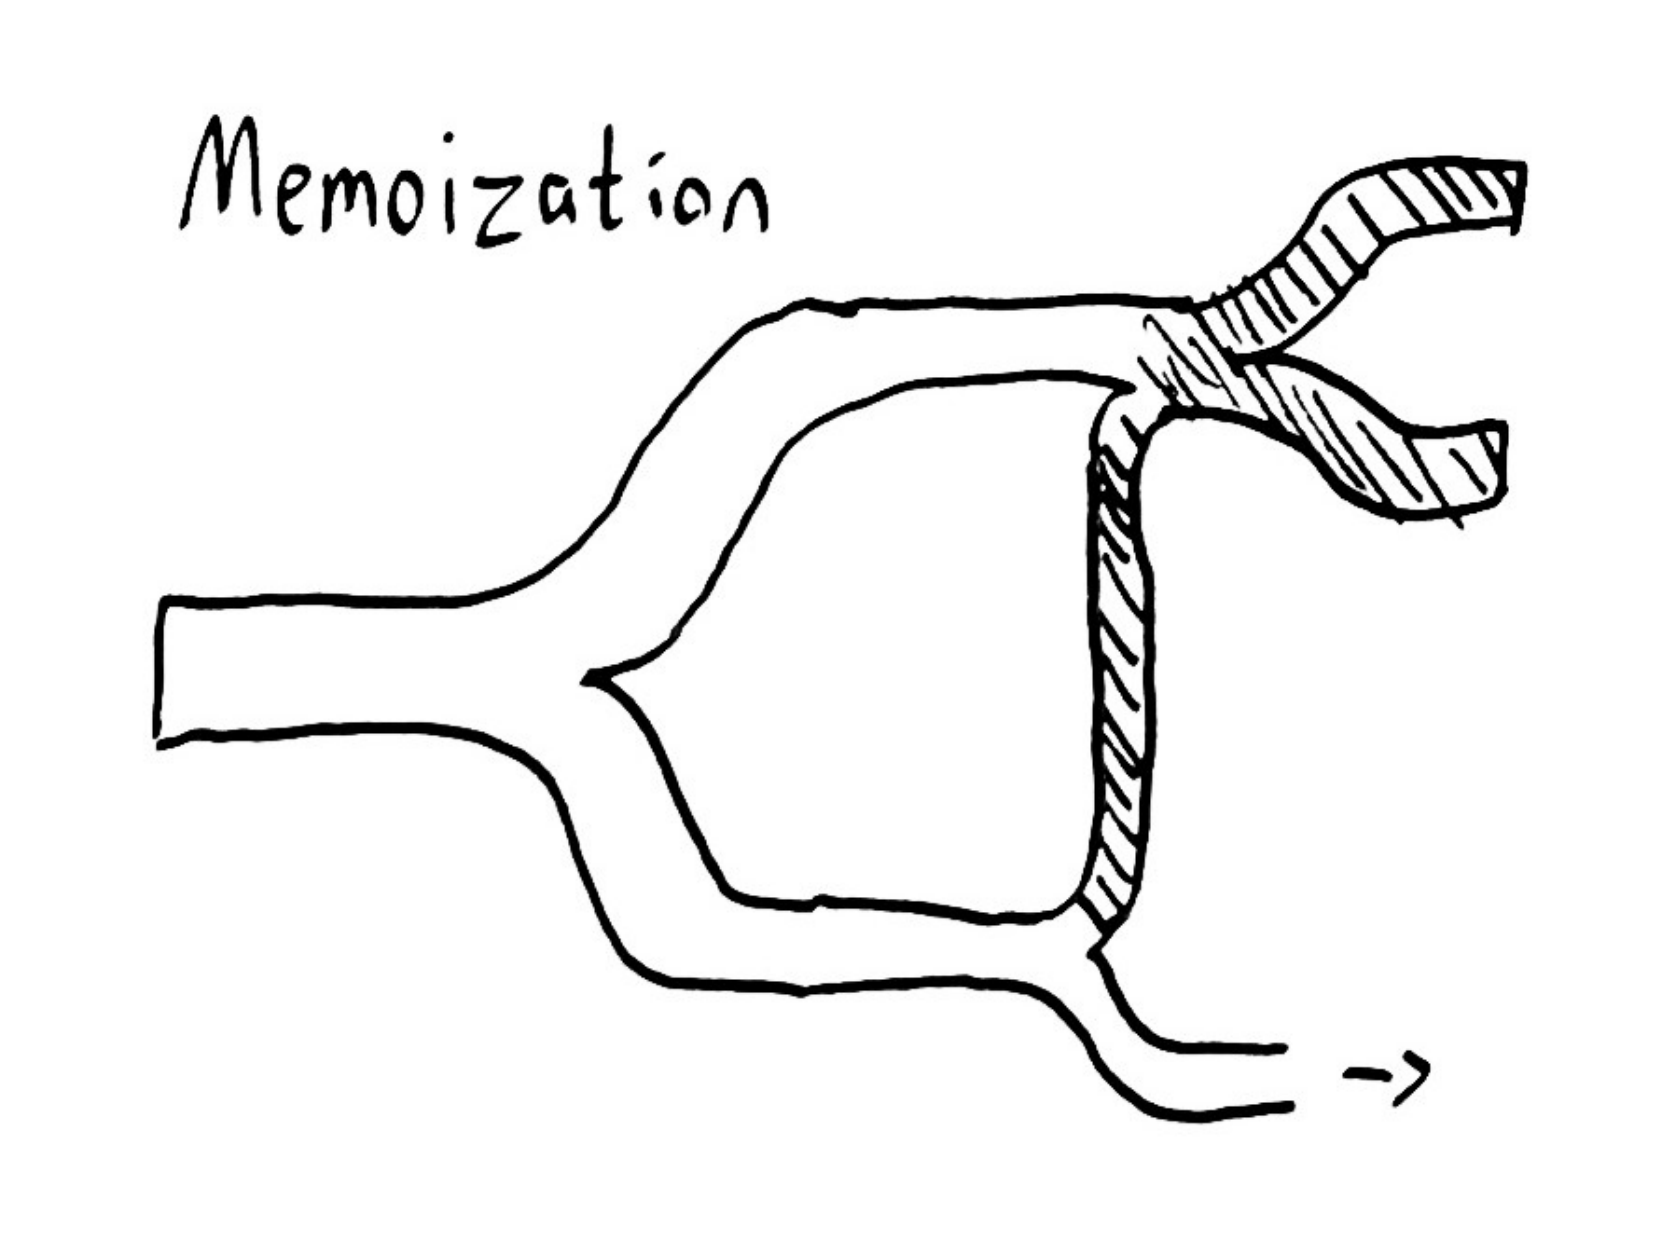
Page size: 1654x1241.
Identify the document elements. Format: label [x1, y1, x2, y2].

picture [69, 48, 1606, 1186]
